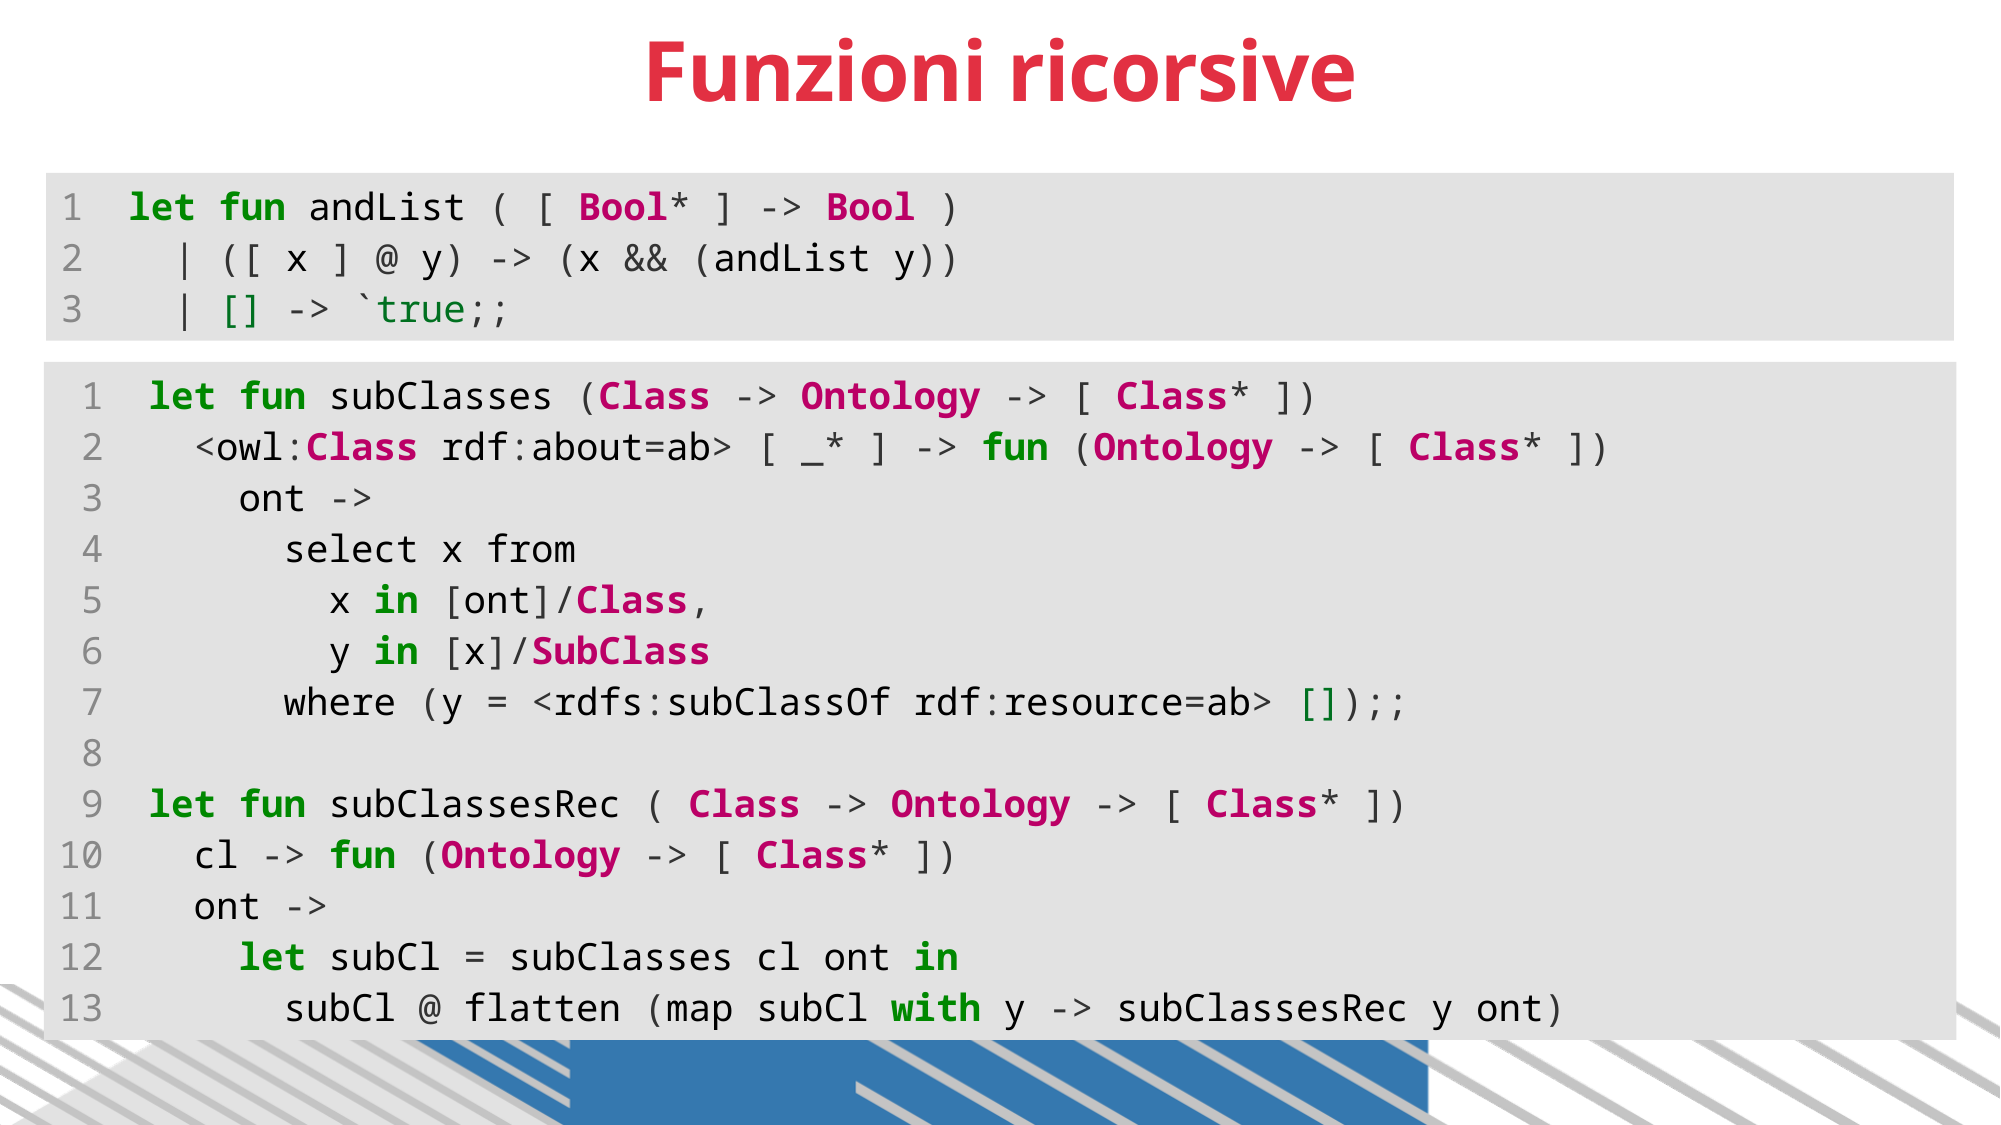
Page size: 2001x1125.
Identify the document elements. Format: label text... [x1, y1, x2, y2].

text_box 1 let fun andList ( [ Bool* ] -> Bool ) 2 | ([ x ] @ y) -> (x && (andList y)) 3 | [] -> `true;; [46, 172, 1954, 326]
title Funzioni ricorsive [0, 11, 2000, 207]
text_box 1 let fun subClasses (Class -> Ontology -> [ Class* ]) 2 <owl:Class rdf:about=ab> [ _* ] -> fun (Ontology -> [ Class* ]) 3 ont -> 4 select x from 5 x in [ont]/Class, 6 y in [x]/SubClass 7 where (y = <rdfs:subClassOf rdf:resource=ab> []);; 8 9 let fun subClassesRec ( Class -> Ontology -> [ Class* ]) 10 cl -> fun (Ontology -> [ Class* ]) 11 ont -> 12 let subCl = subClasses cl ont in 13 subCl @ flatten (map subCl with y -> subClassesRec y ont) [43, 361, 1957, 975]
picture [0, 984, 2000, 1125]
